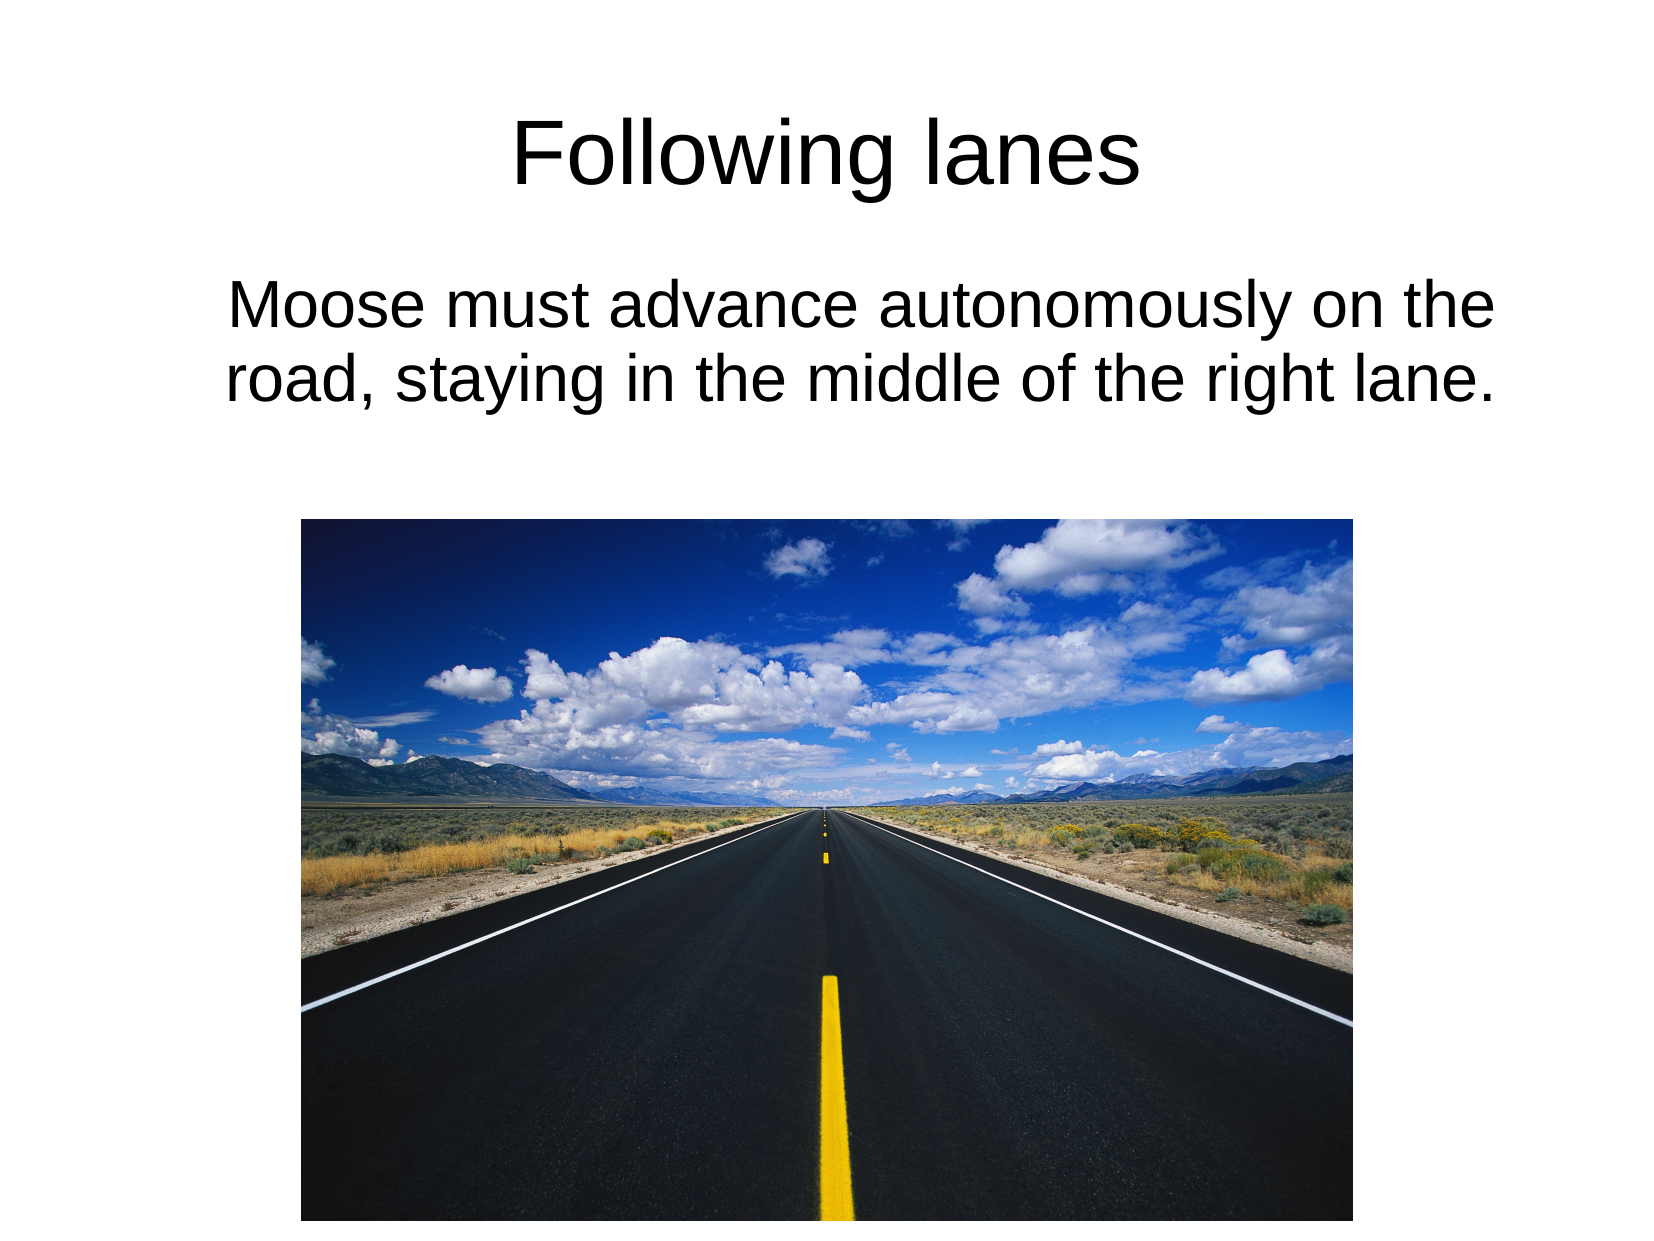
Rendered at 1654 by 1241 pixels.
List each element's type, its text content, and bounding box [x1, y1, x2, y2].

title Following lanes [82, 49, 1571, 257]
list Moose must advance autonomously on the road, staying in the middle of the right lane. [82, 266, 1571, 986]
picture [301, 519, 1353, 1221]
